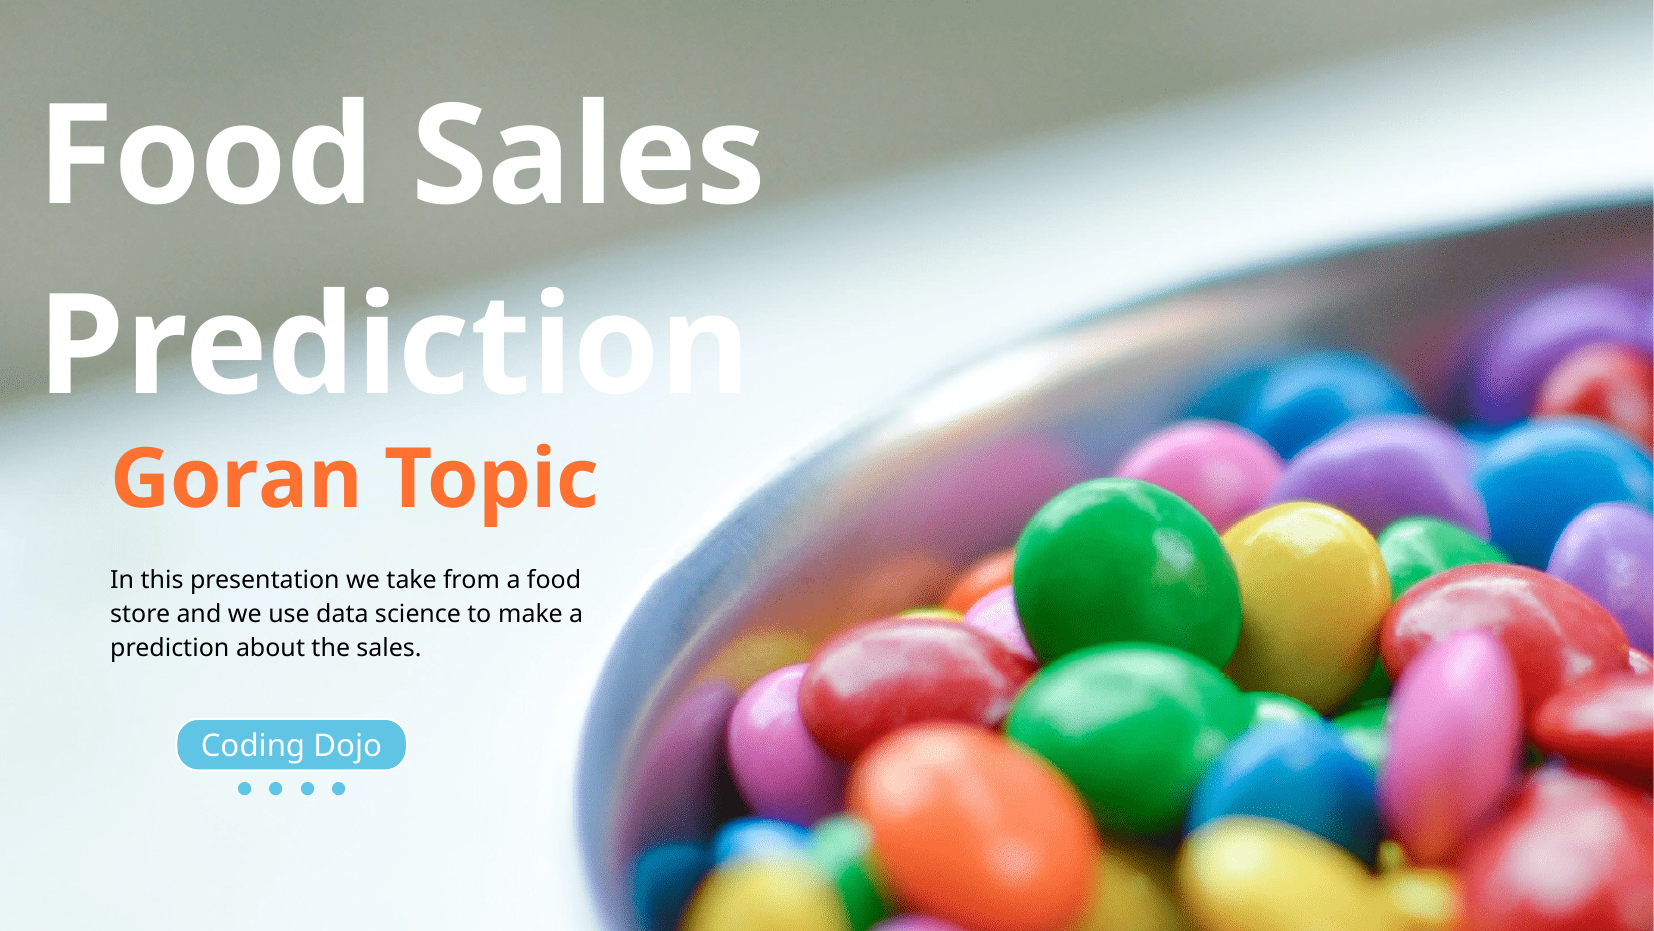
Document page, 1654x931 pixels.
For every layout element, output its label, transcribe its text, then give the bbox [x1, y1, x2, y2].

text_box Coding Dojo [178, 720, 405, 769]
text_box [269, 782, 283, 796]
text_box [332, 782, 346, 796]
title In this presentation we take from a food store and we use data science to make a prediction about the sales. [110, 538, 597, 701]
text_box [301, 782, 315, 796]
title Goran Topic [110, 412, 713, 538]
text_box [238, 782, 252, 796]
title Food Sales Prediction [37, 0, 1258, 488]
picture [0, 0, 1654, 931]
